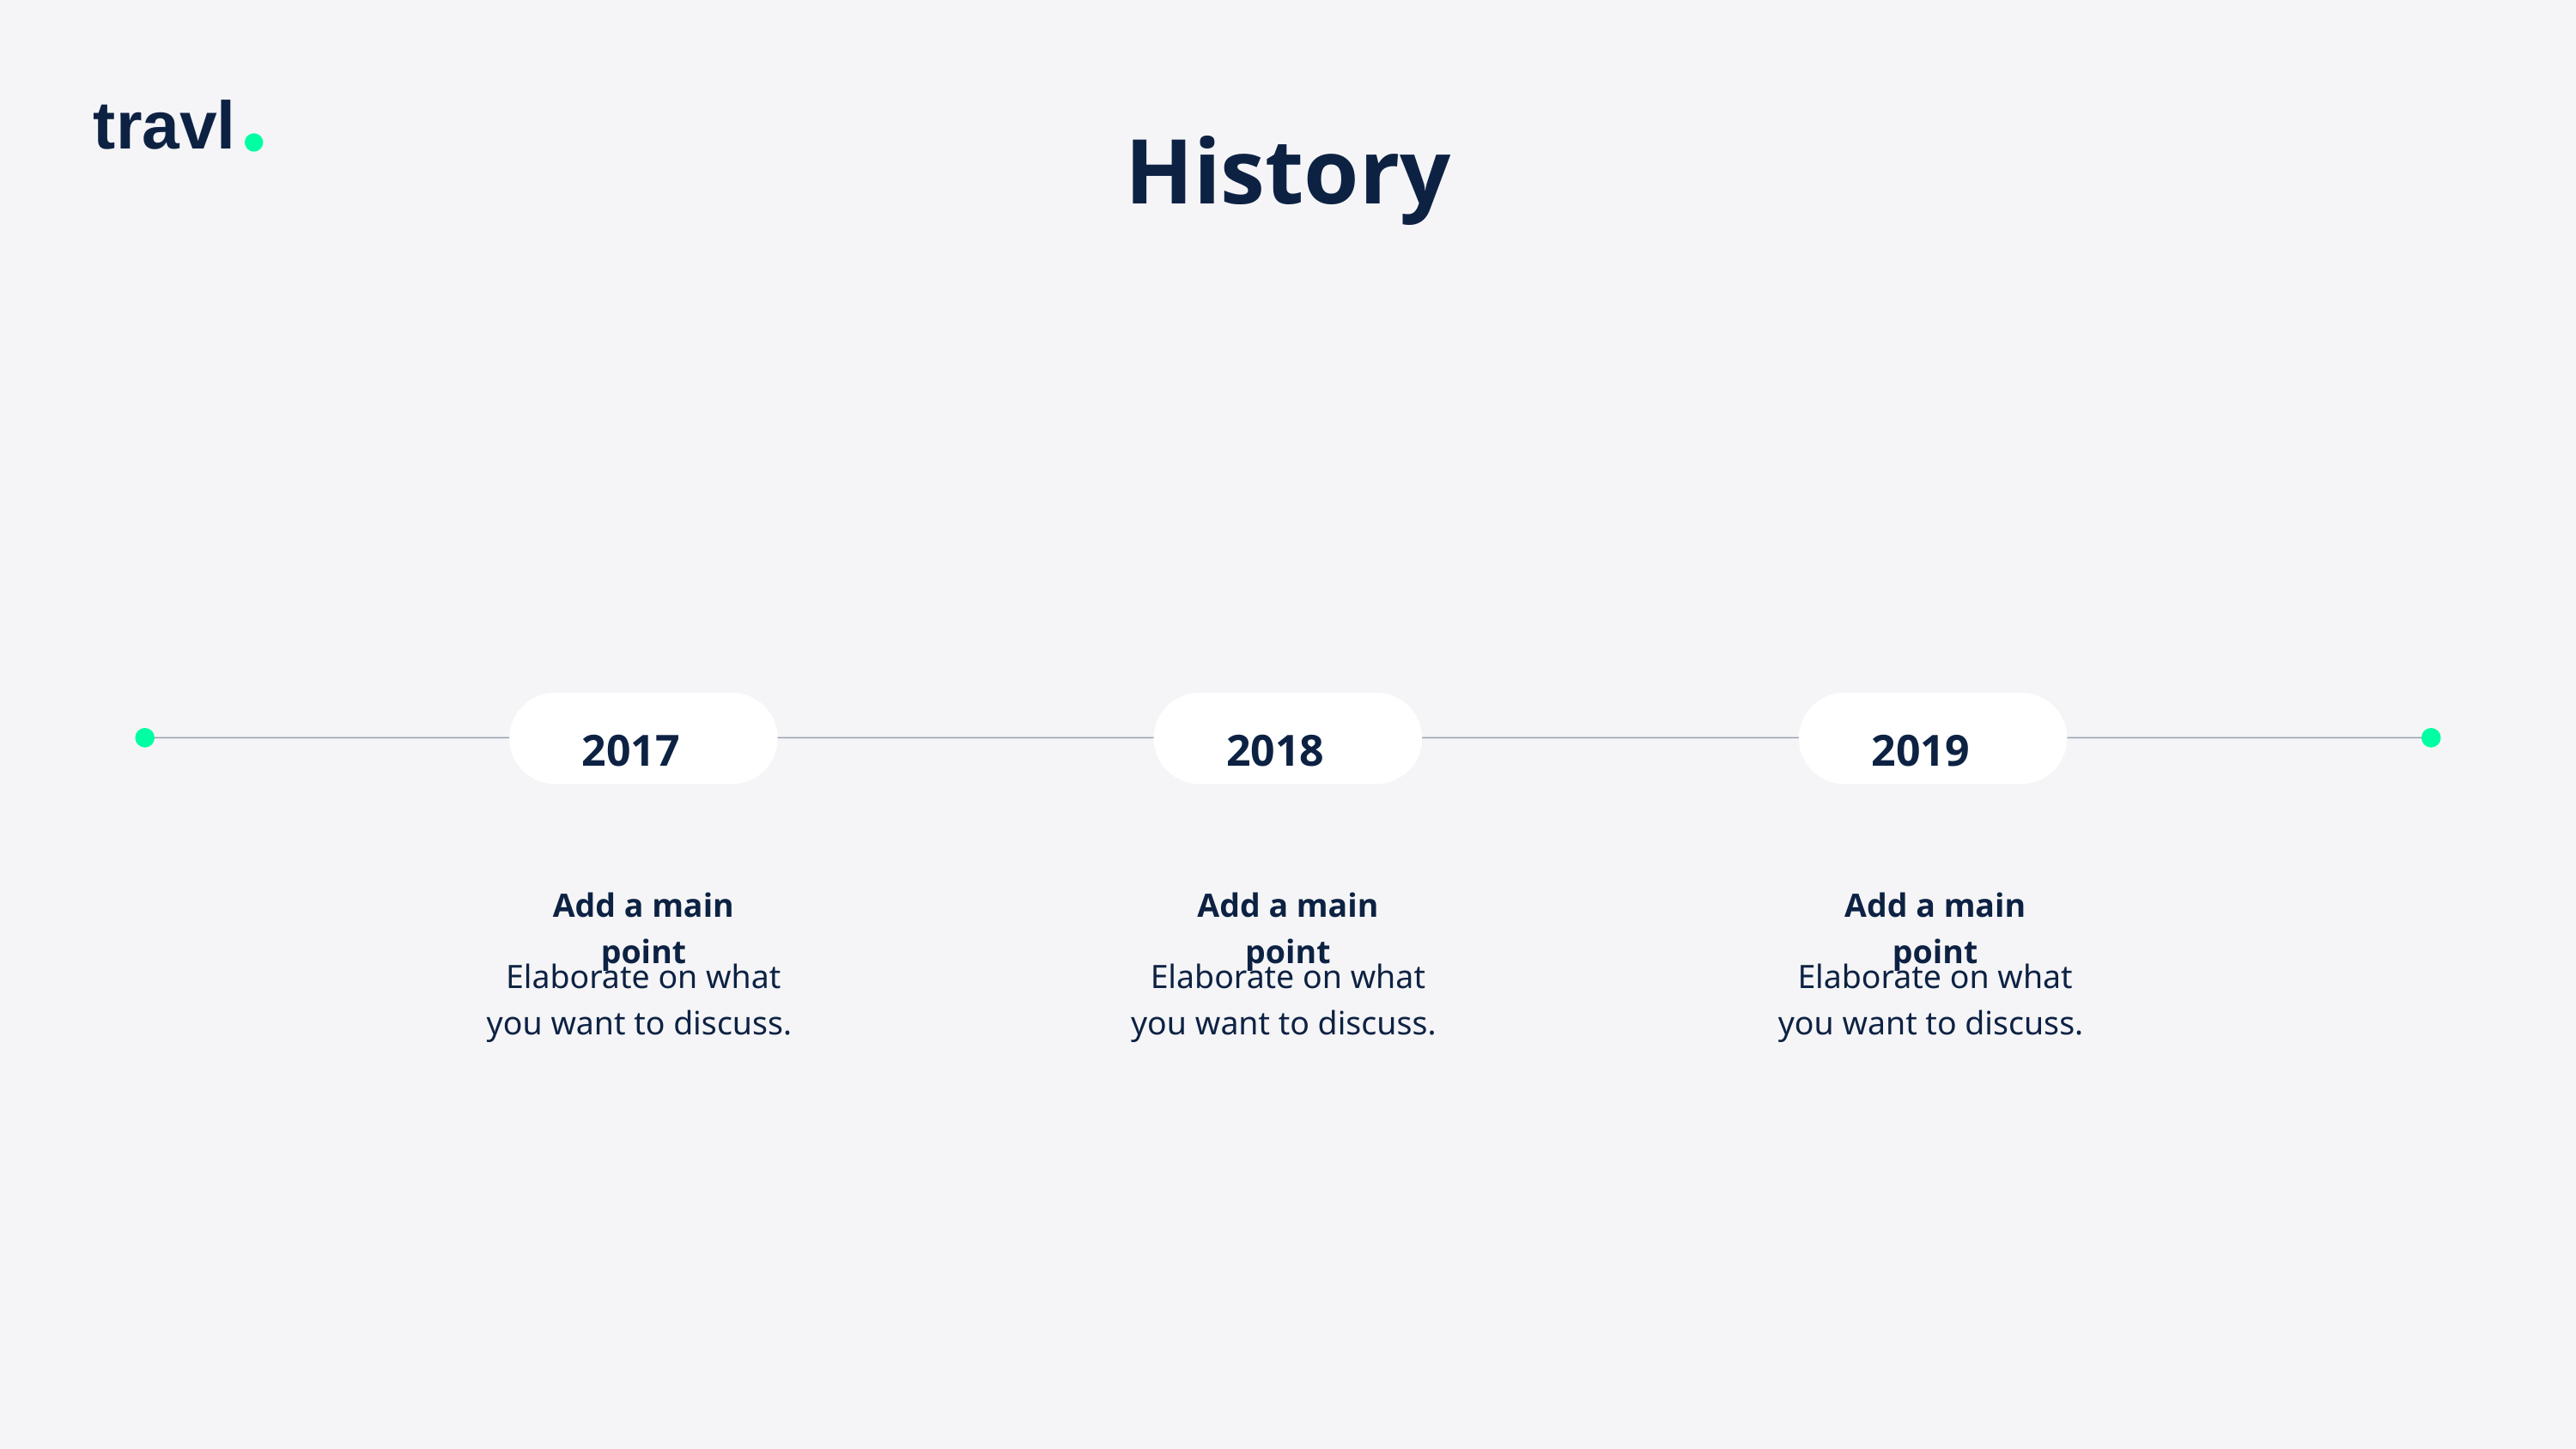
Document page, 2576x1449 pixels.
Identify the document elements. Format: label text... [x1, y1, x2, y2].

text_box Add a main point [1802, 877, 2068, 948]
text_box Elaborate on what you want to discuss. [485, 948, 802, 1041]
text_box Add a main point [511, 877, 776, 948]
text_box Elaborate on what you want to discuss. [1777, 948, 2093, 1041]
text_box [488, 672, 799, 804]
text_box 2018 [1203, 712, 1348, 775]
text_box travl [94, 65, 258, 163]
text_box • [242, 81, 258, 179]
text_box [1777, 672, 2089, 804]
text_box 2019 [1848, 712, 1993, 775]
text_box Elaborate on what you want to discuss. [1130, 948, 1446, 1041]
text_box [135, 728, 155, 748]
text_box [2421, 728, 2441, 748]
text_box Add a main point [1156, 877, 1420, 948]
text_box 2017 [558, 712, 704, 775]
text_box [1132, 672, 1444, 804]
text_box History [144, 92, 2432, 221]
